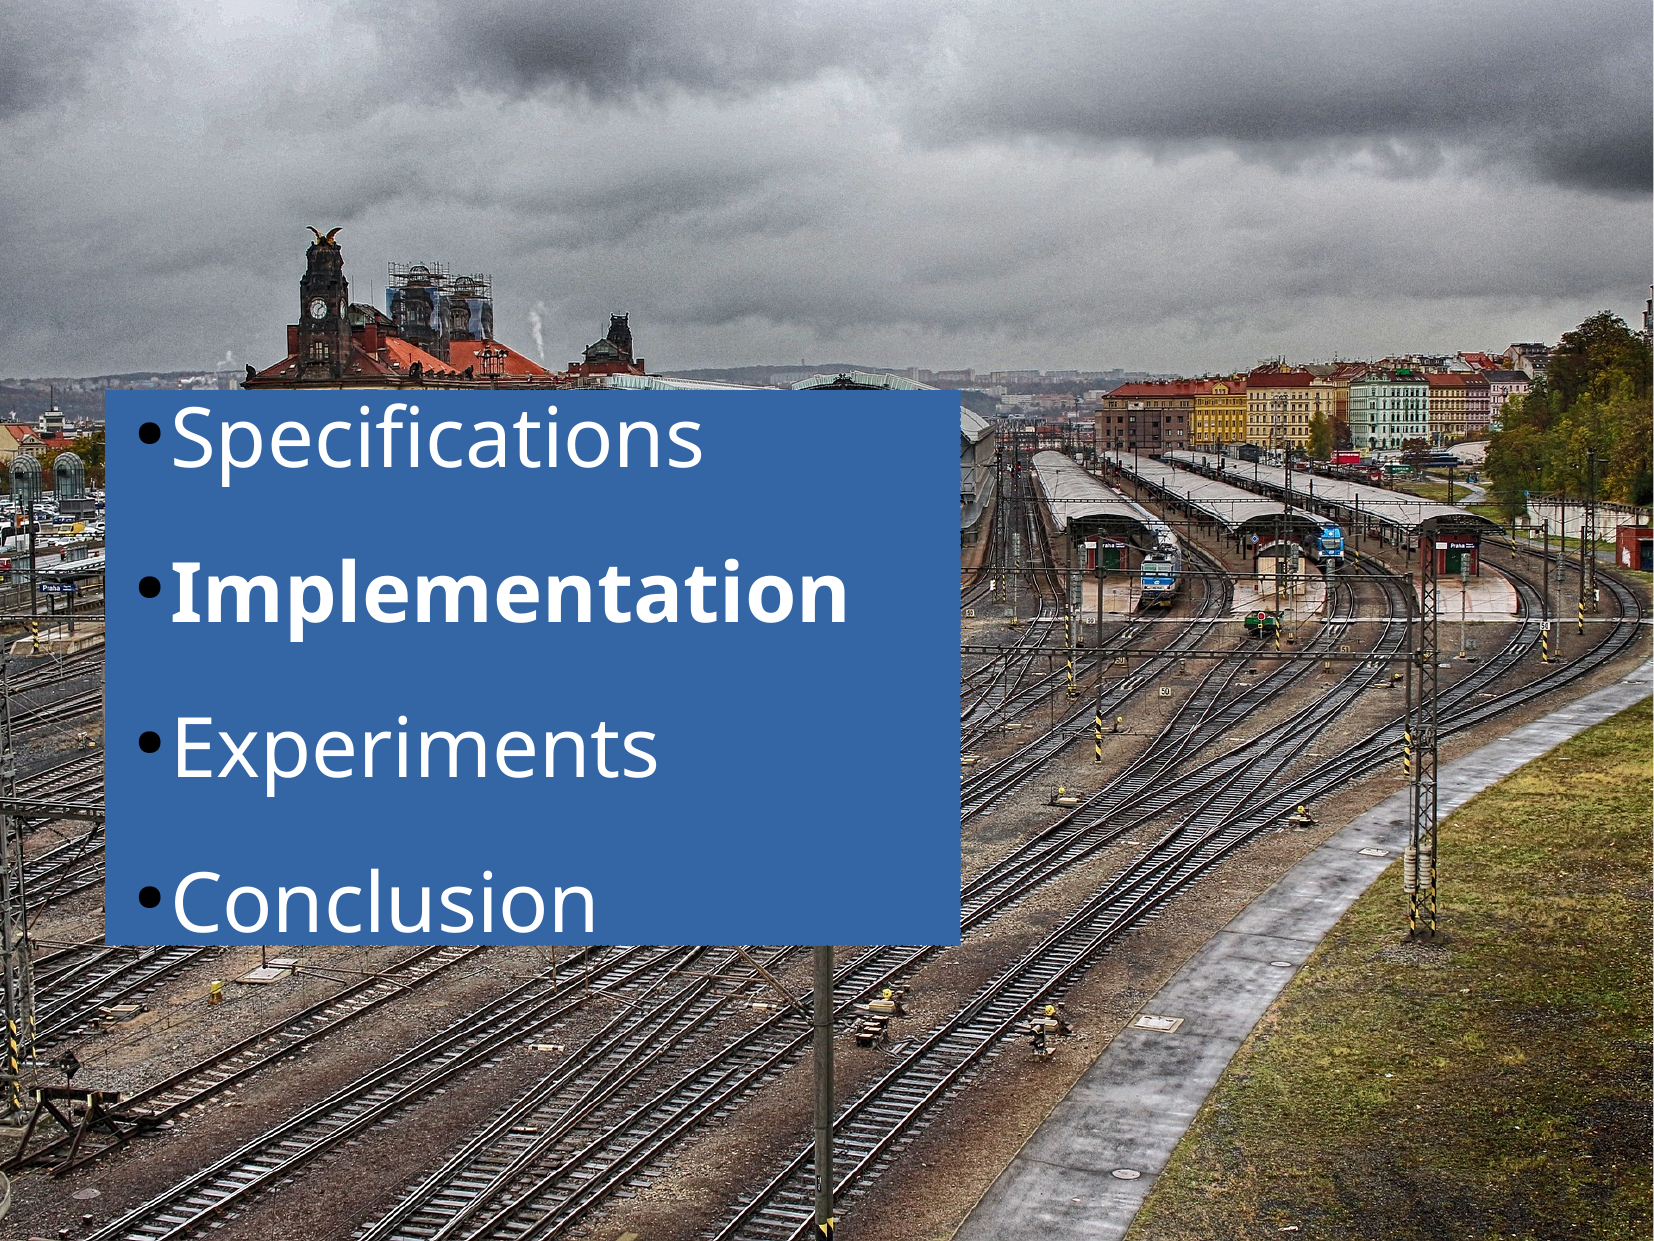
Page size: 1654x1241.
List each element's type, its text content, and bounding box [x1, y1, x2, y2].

text_box Specifications Implementation Experiments Conclusion [75, 360, 991, 976]
picture [0, 0, 1654, 1241]
